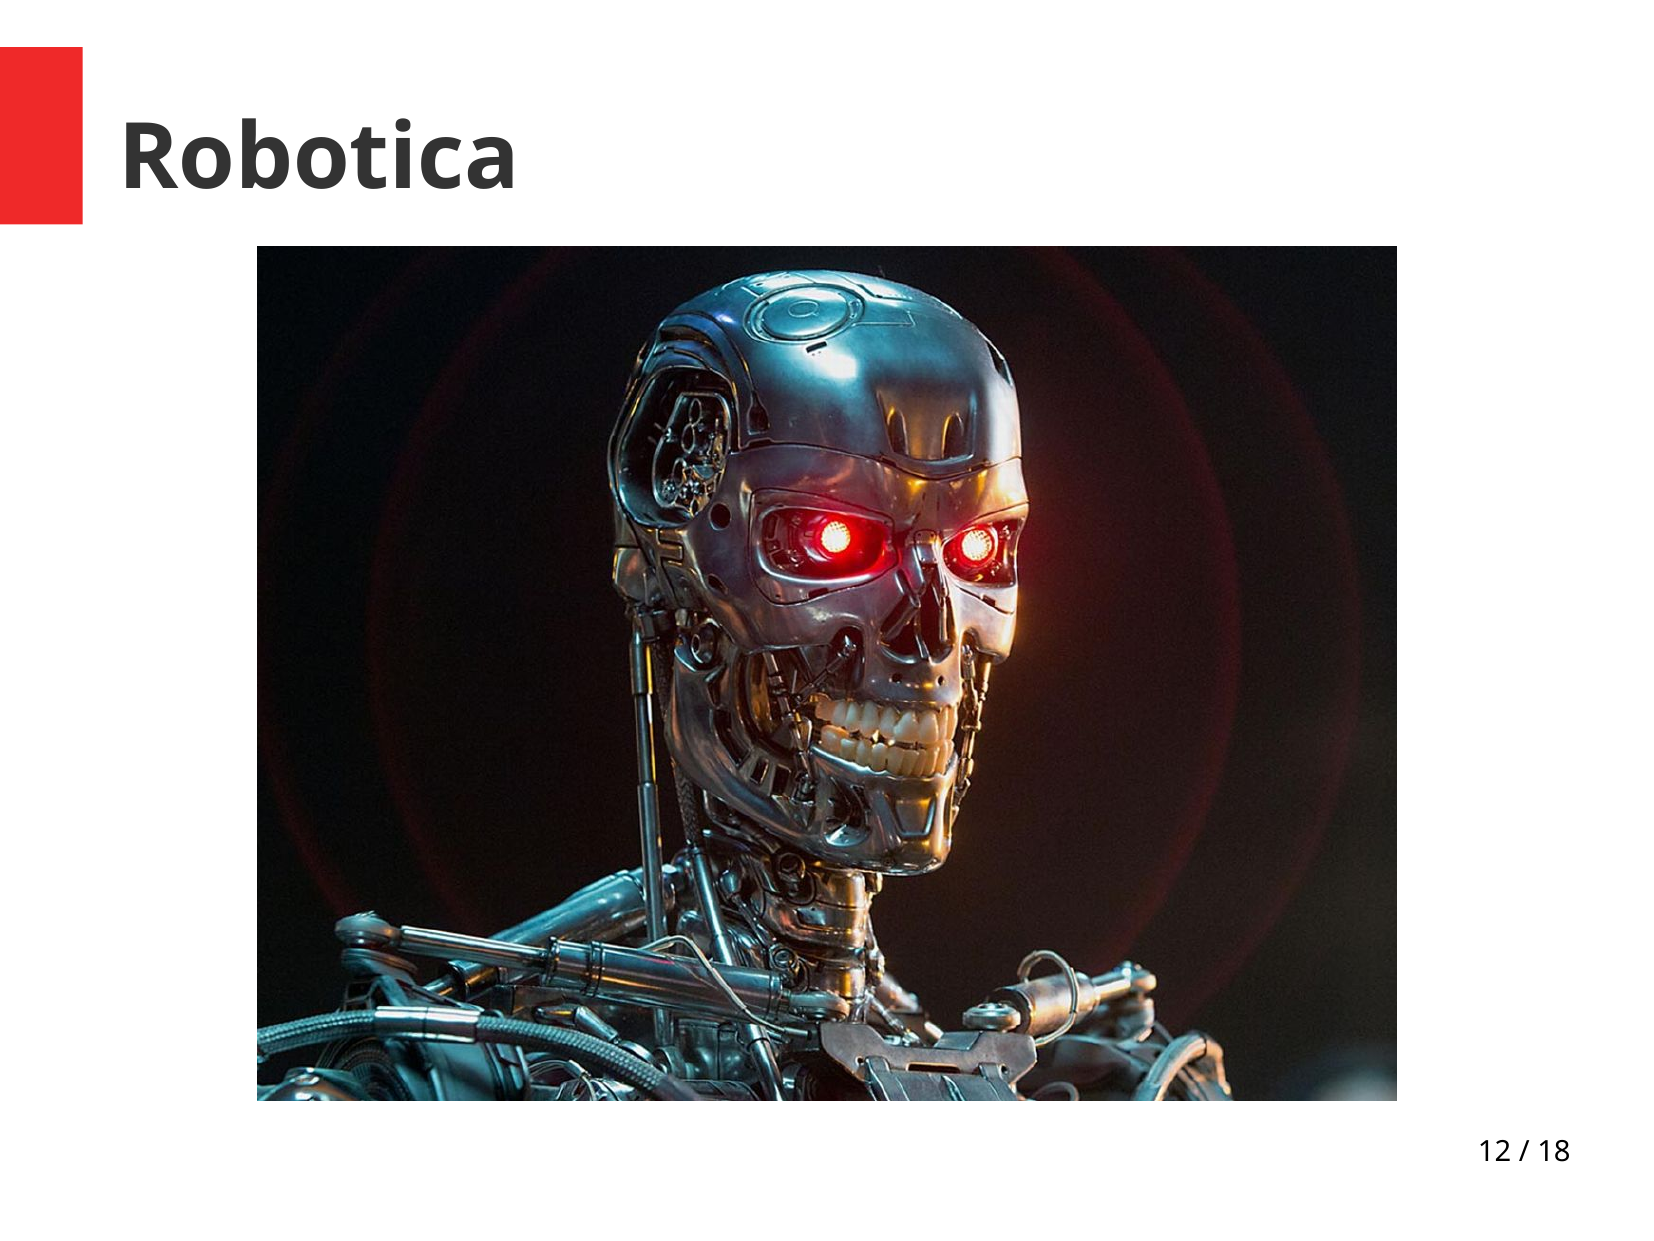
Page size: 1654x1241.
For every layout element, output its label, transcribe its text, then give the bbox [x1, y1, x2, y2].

picture [257, 246, 1397, 1101]
title Robotica [118, 49, 1571, 257]
